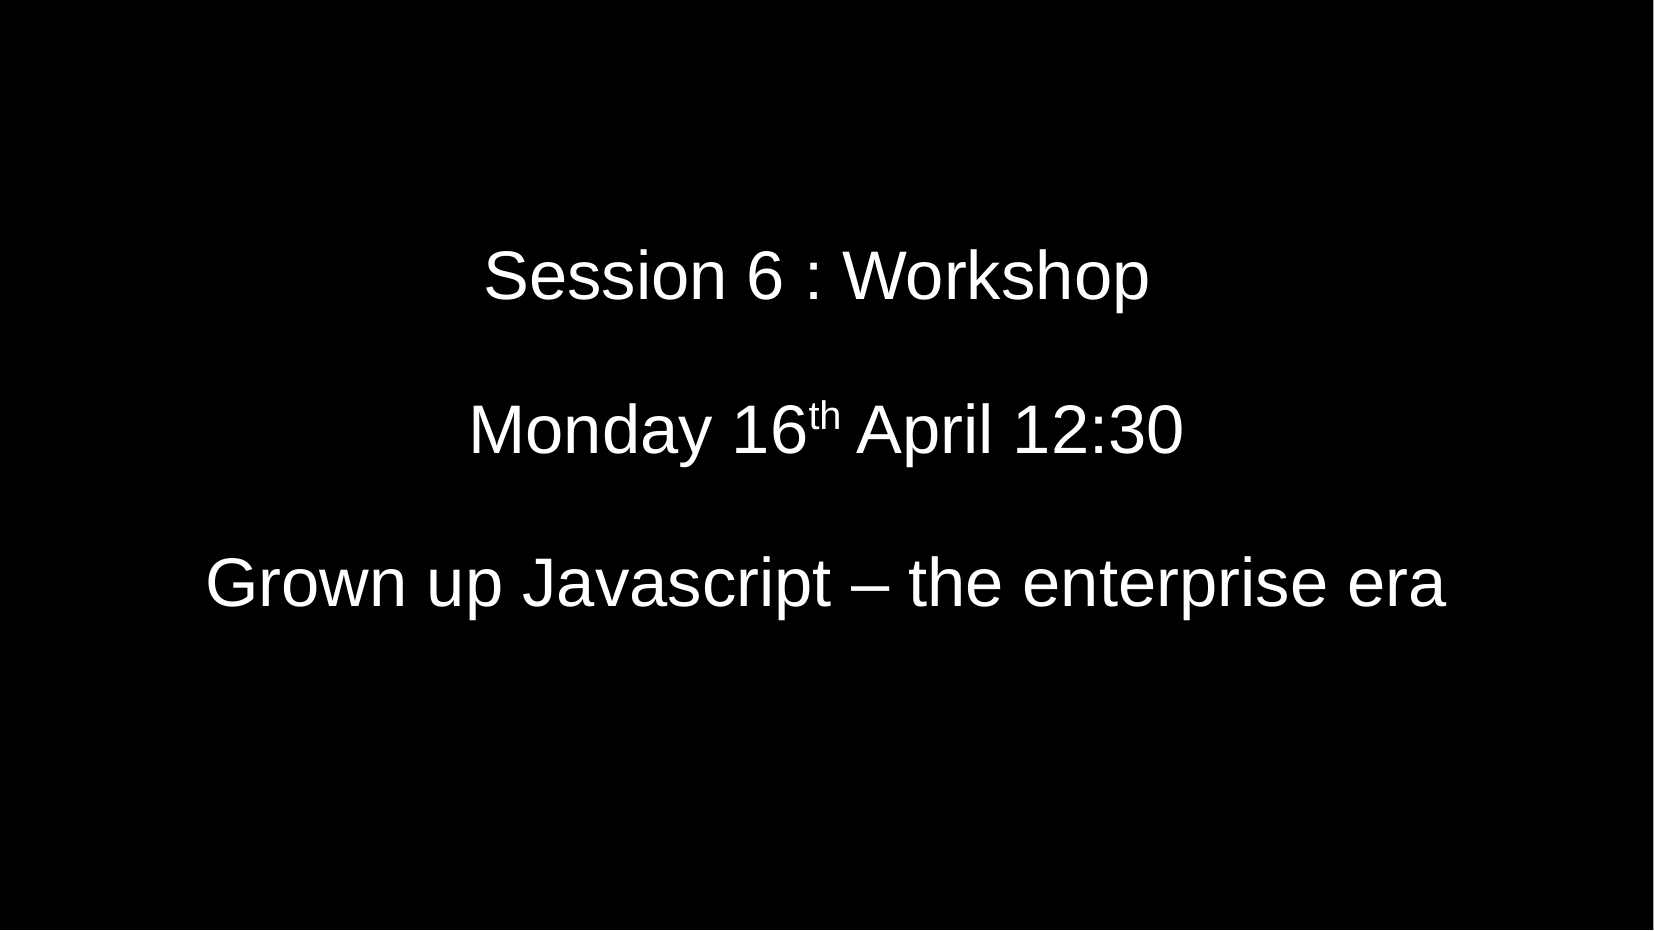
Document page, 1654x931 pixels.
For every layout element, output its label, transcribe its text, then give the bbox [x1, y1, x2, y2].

title Session 6 : Workshop Monday 16th April 12:30 Grown up Javascript – the enterprise era [82, 236, 1571, 623]
